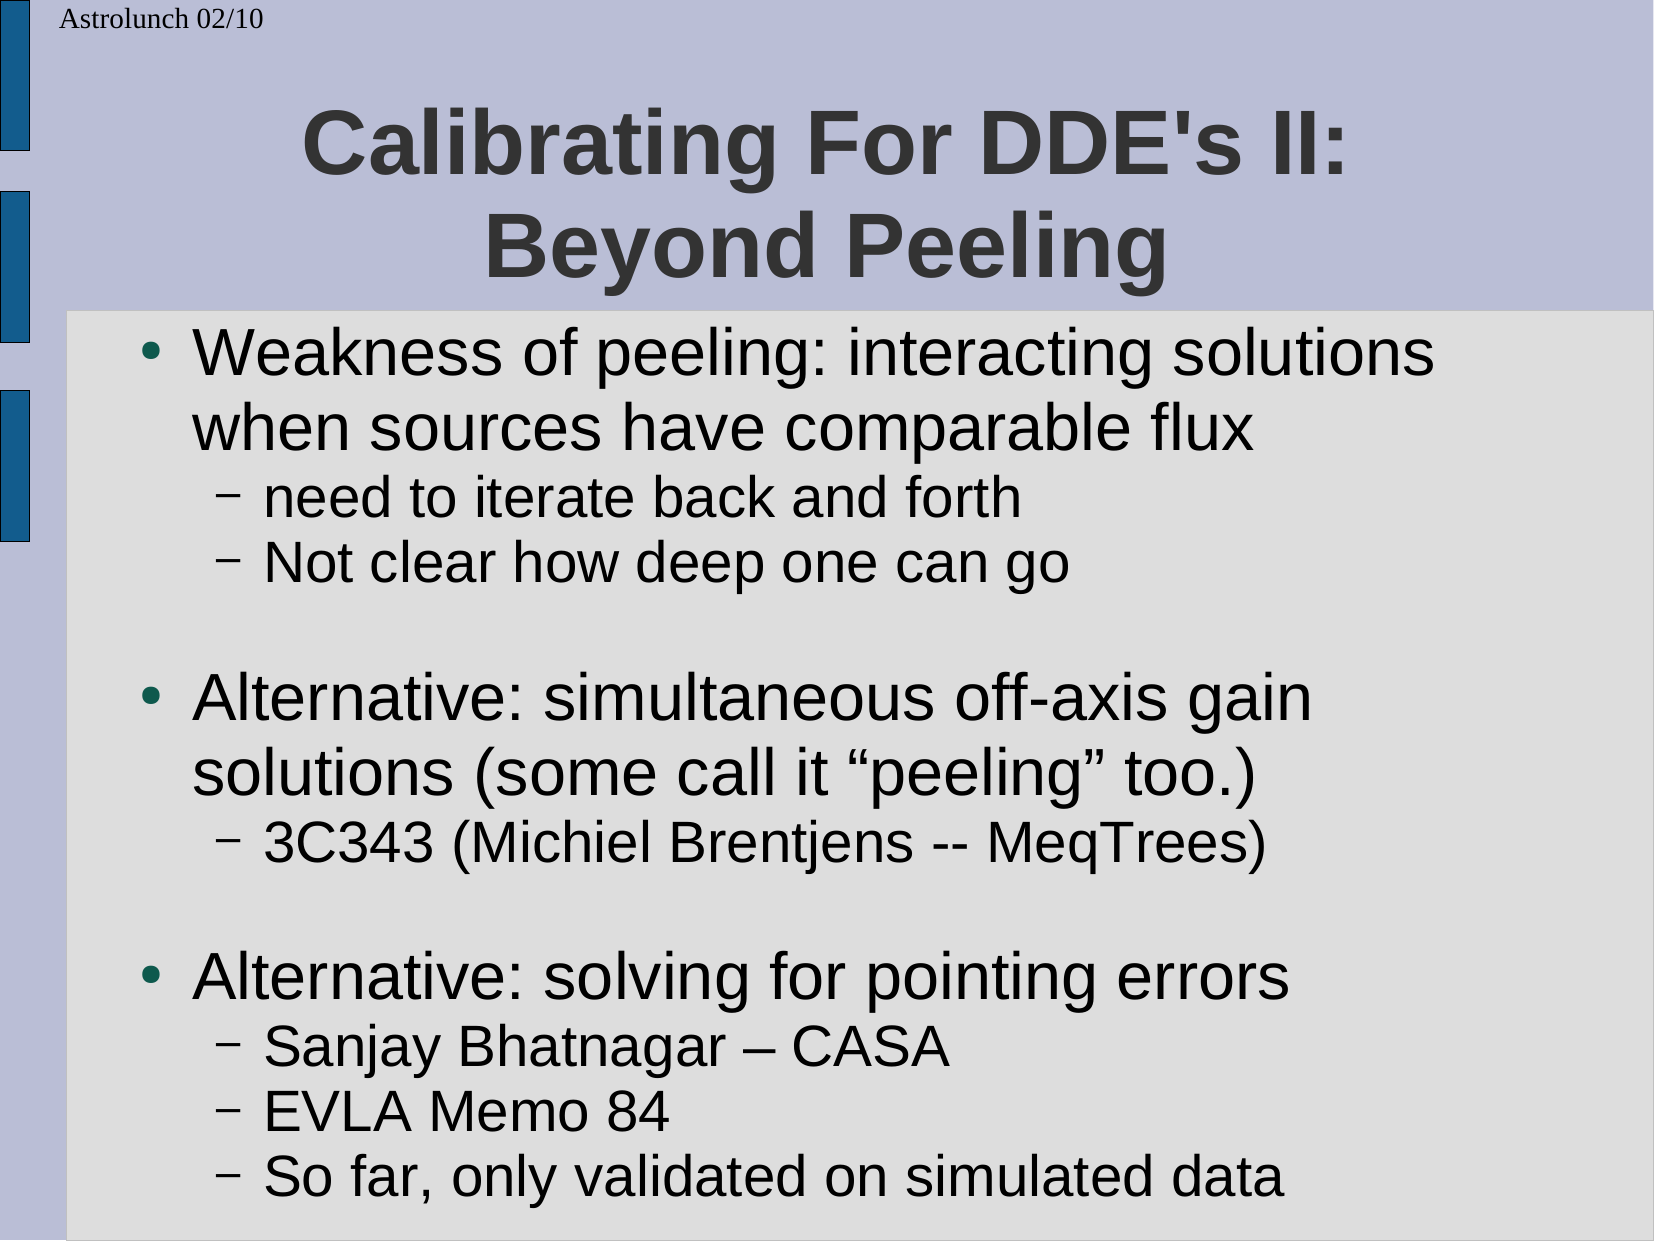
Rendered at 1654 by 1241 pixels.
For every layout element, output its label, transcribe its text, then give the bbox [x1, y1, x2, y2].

title Calibrating For DDE's II: Beyond Peeling [121, 91, 1534, 299]
list Weakness of peeling: interacting solutions when sources have comparable flux need to iterate back and forth Not clear how deep one can go Alternative: simultaneous off-axis gain solutions (some call it “peeling” too.) 3C343 (Michiel Brentjens -- MeqTrees) Alternative: solving for pointing errors Sanjay Bhatnagar – CASA EVLA Memo 84 So far, only validated on simulated data [121, 315, 1534, 1210]
